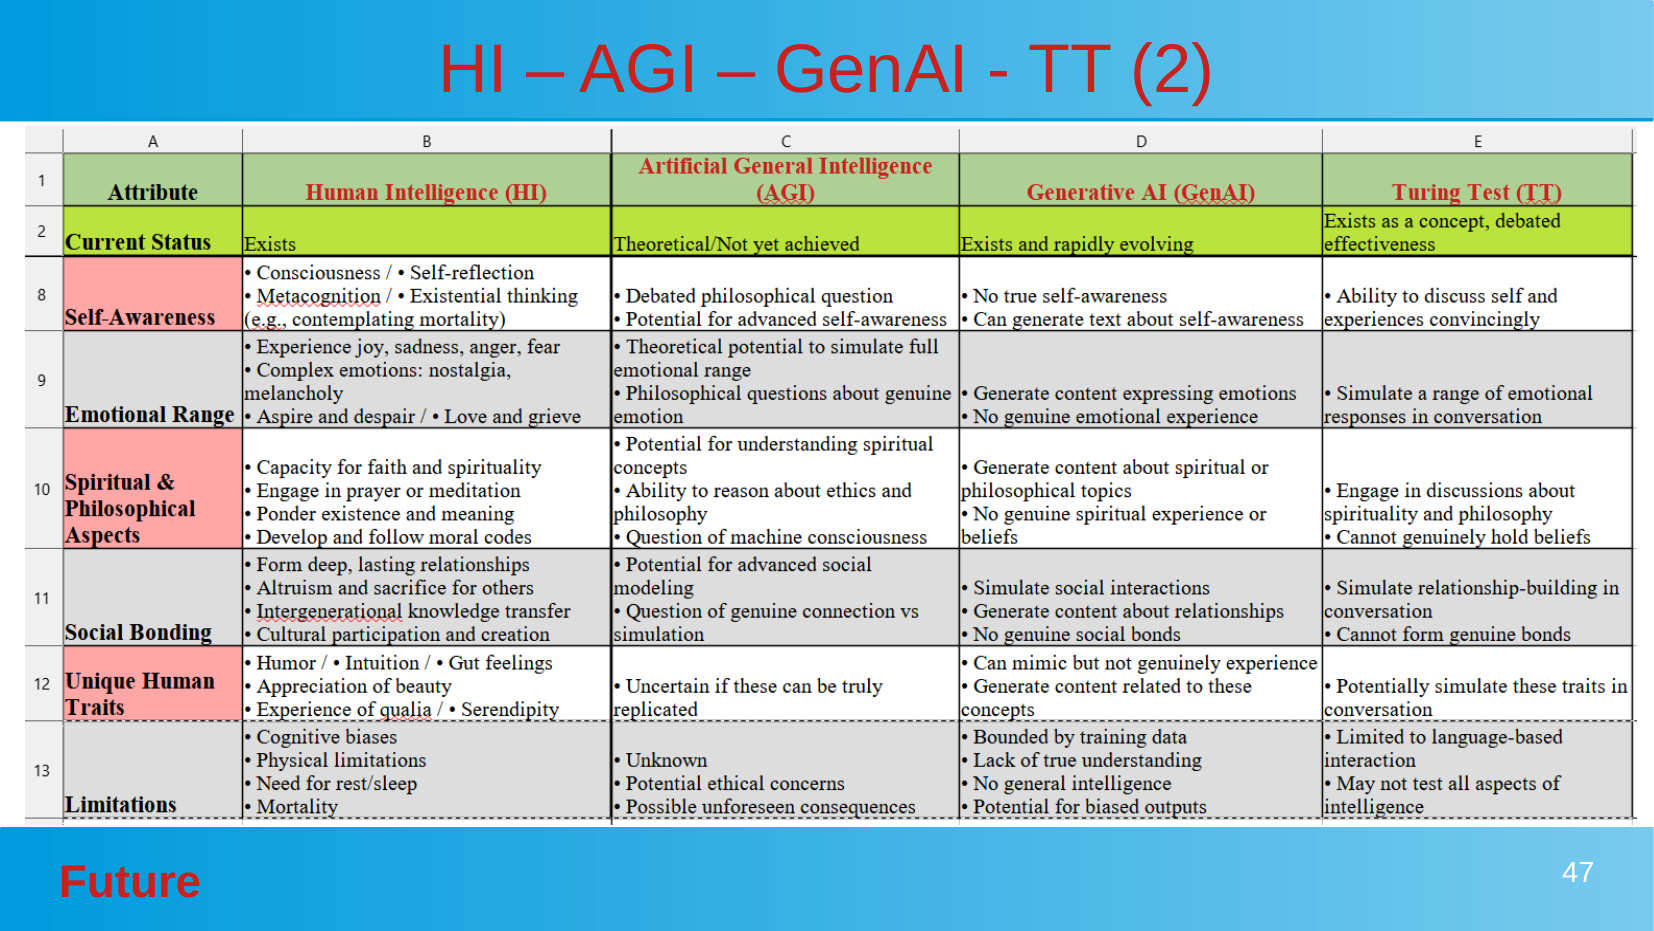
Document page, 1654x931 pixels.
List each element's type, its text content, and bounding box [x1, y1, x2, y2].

title HI – AGI – GenAI - TT (2) [59, 29, 1595, 108]
picture [25, 126, 1637, 826]
